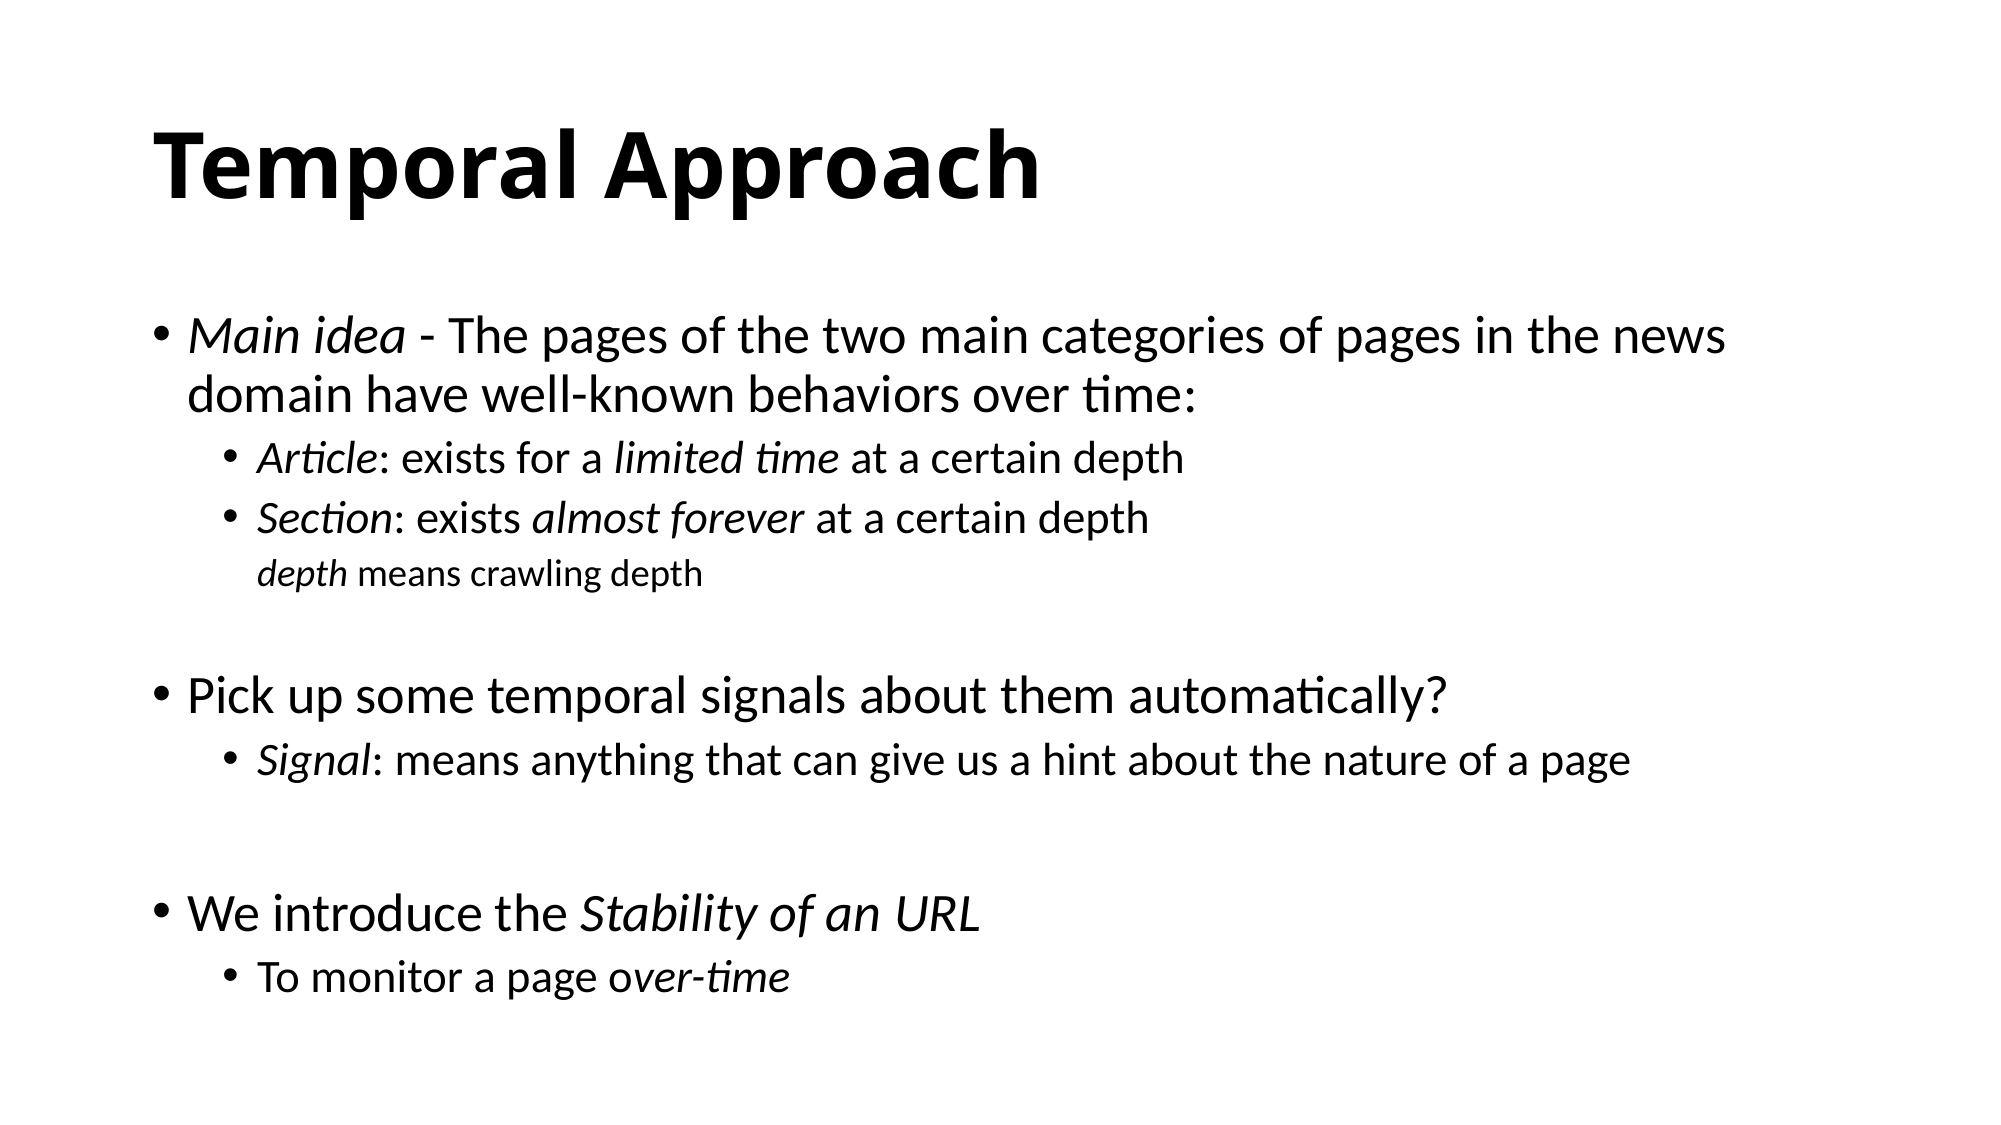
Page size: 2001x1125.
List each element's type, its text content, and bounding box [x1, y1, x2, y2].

title Temporal Approach [137, 59, 1863, 278]
list Main idea - The pages of the two main categories of pages in the news domain have well-known behaviors over time: Article: exists for a limited time at a certain depth Section: exists almost forever at a certain depth depth means crawling depth Pick up some temporal signals about them automatically? Signal: means anything that can give us a hint about the nature of a page We introduce the Stability of an URL To monitor a page over-time [137, 299, 1863, 1014]
